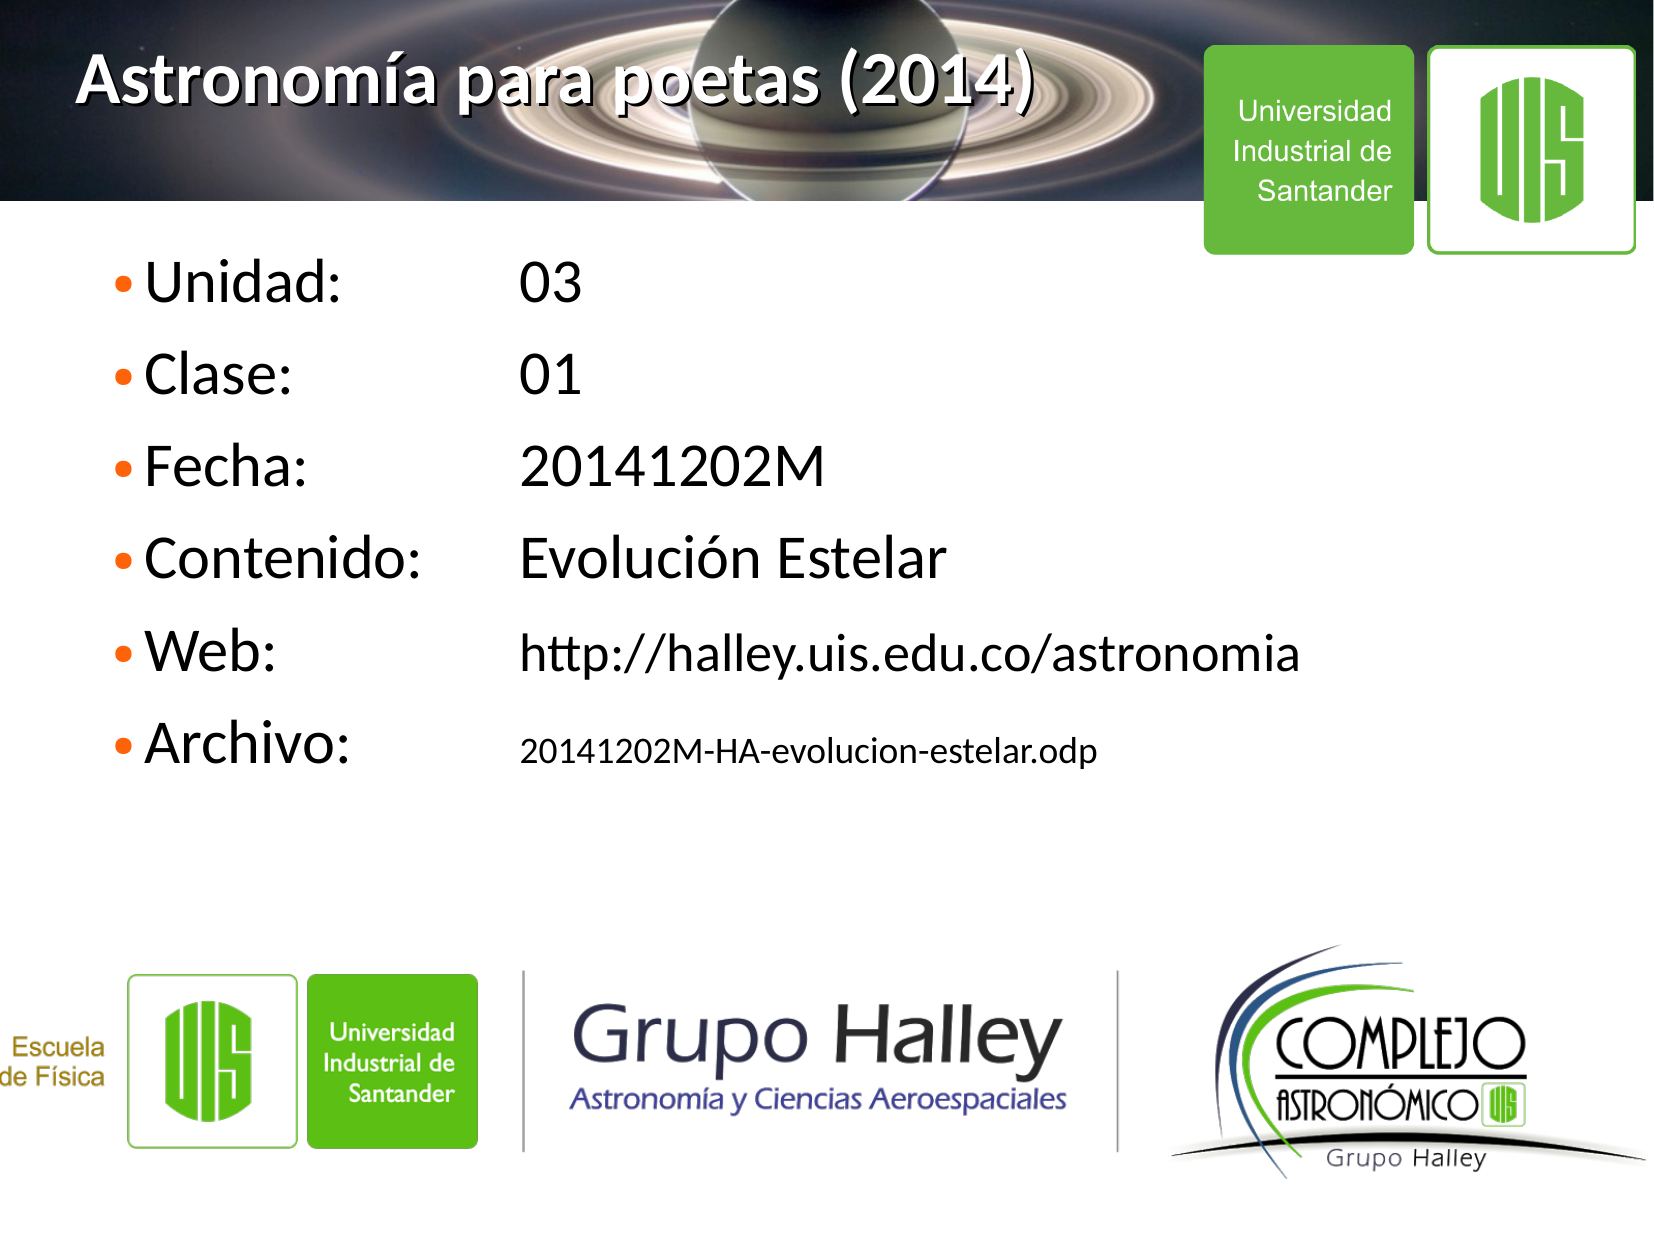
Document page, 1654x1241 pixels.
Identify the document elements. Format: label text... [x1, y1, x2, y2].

picture [0, 944, 1654, 1179]
title Astronomía para poetas (2014) [75, 19, 1564, 151]
picture [0, 0, 1654, 256]
list Unidad: 03 Clase: 01 Fecha: 20141202M Contenido: Evolución Estelar Web: http://halley.uis.edu.co/astronomia Archivo: 20141202M-HA-evolucion-estelar.odp [82, 255, 1571, 944]
